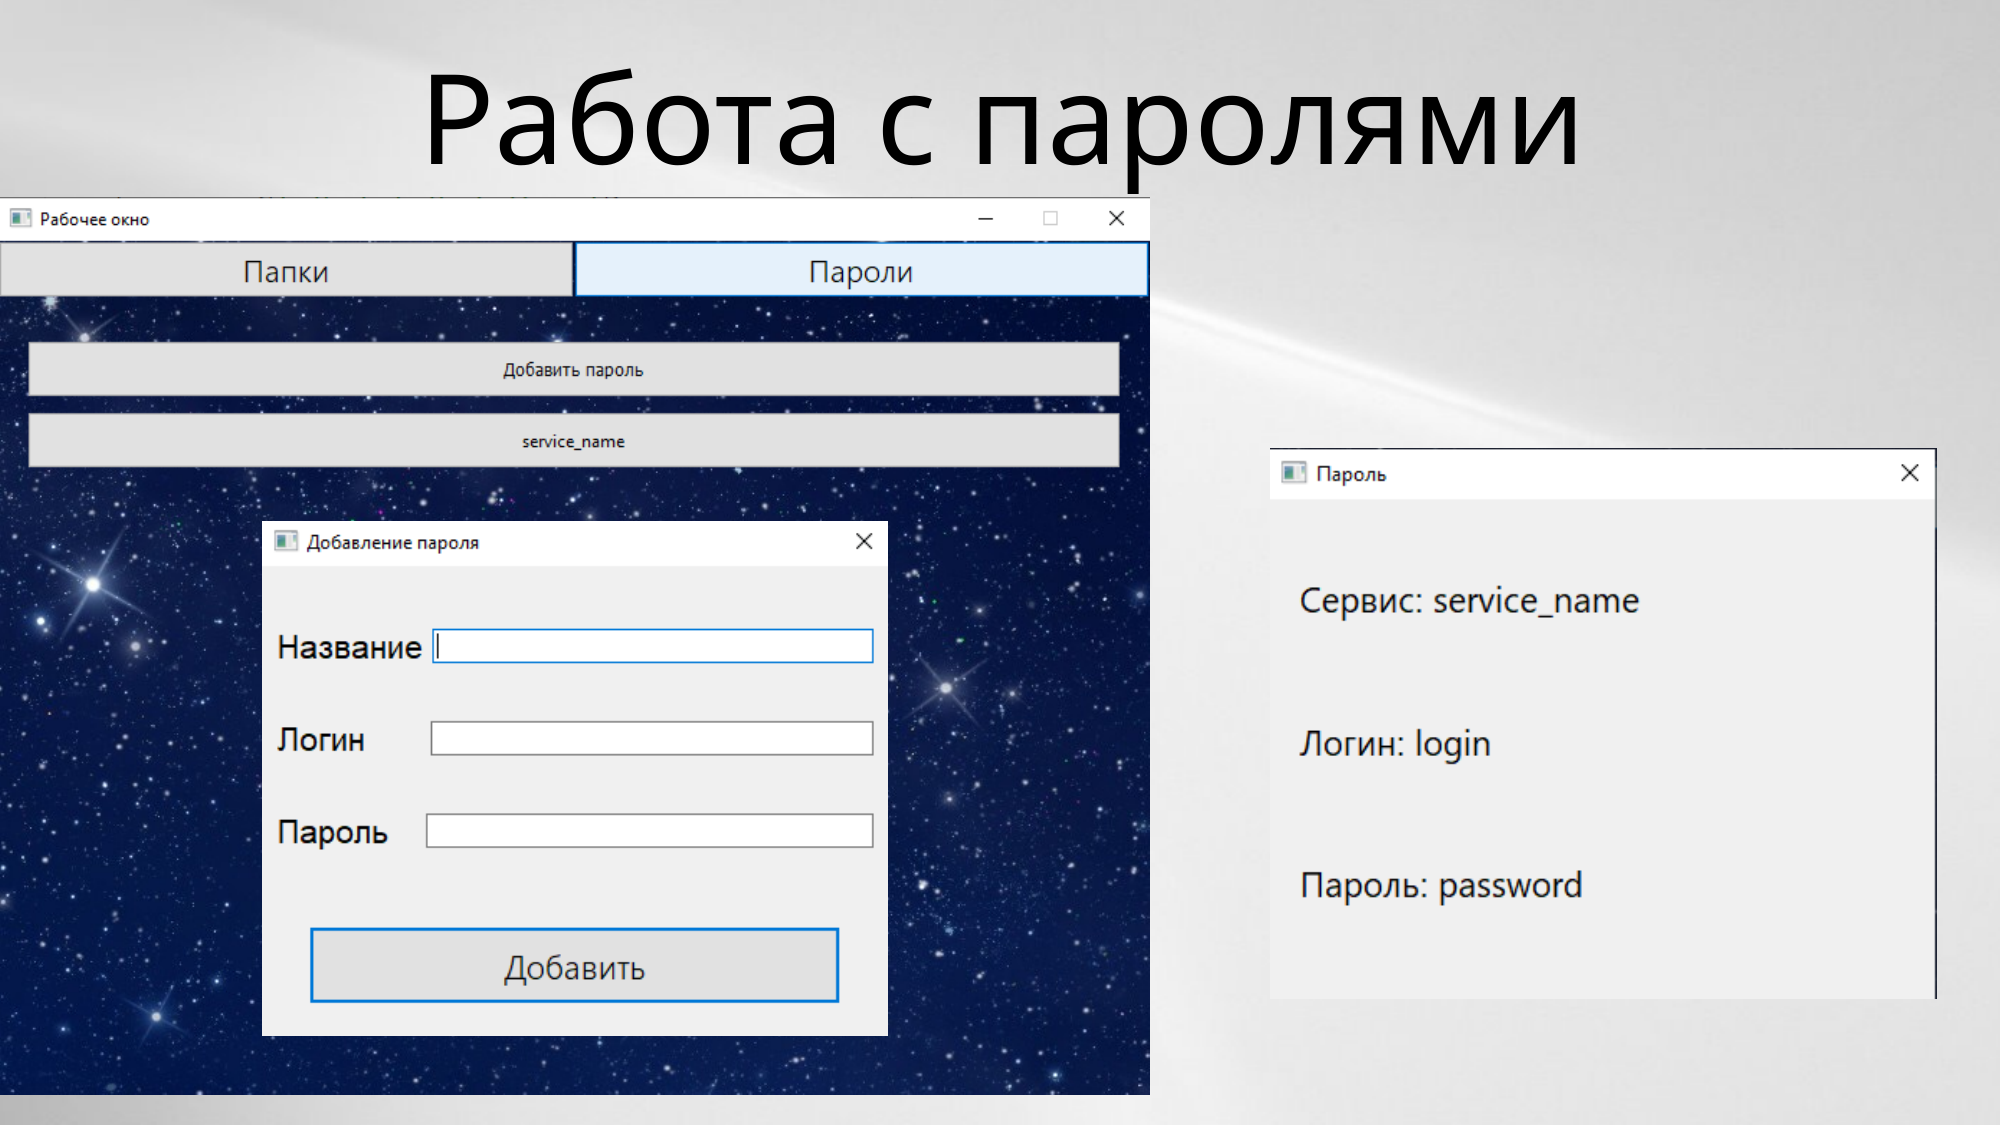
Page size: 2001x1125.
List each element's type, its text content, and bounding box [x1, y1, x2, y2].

picture [0, 0, 2000, 1125]
title Работа с паролями [252, 0, 1753, 200]
